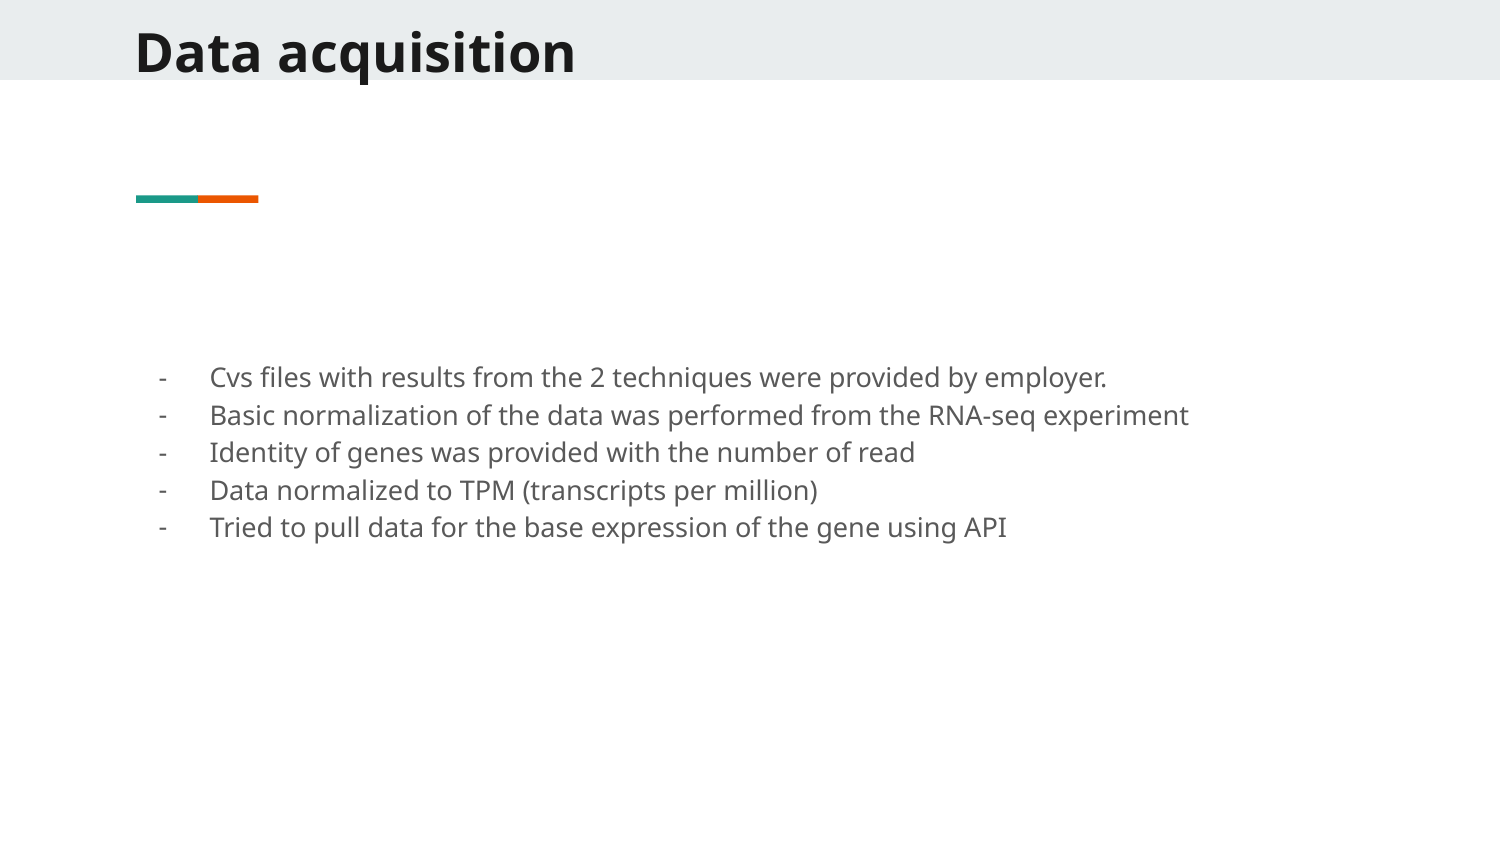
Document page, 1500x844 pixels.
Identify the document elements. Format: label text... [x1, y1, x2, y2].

list Cvs files with results from the 2 techniques were provided by employer. Basic normalization of the data was performed from the RNA-seq experiment Identity of genes was provided with the number of read Data normalized to TPM (transcripts per million) Tried to pull data for the base expression of the gene using API [119, 341, 1381, 712]
title Data acquisition [119, 3, 1381, 92]
